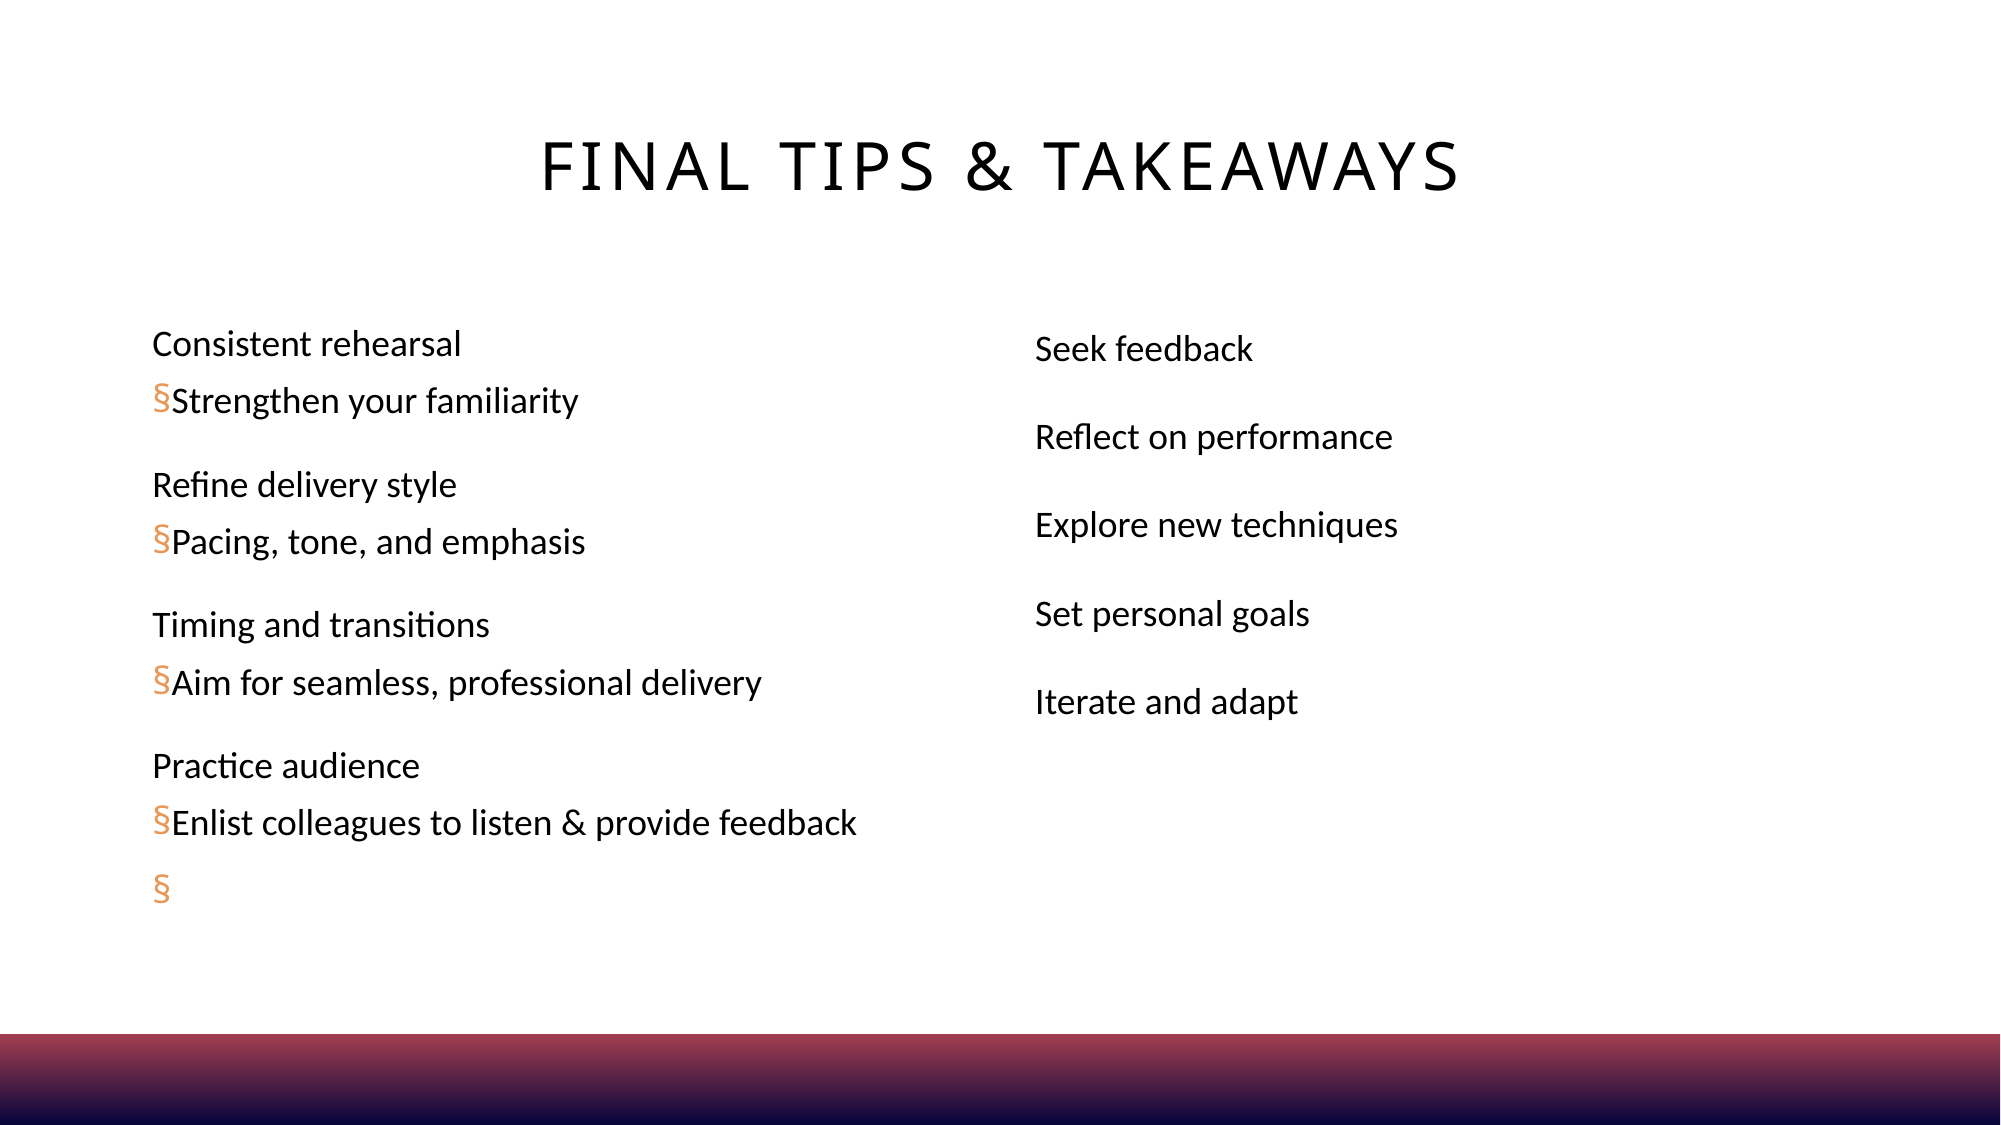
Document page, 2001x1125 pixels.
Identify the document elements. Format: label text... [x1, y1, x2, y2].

text_box [0, 1034, 2000, 1125]
list Seek feedback Reflect on performance Explore new techniques Set personal goals Iterate and adapt [1020, 293, 1863, 969]
title FINAL TIPS & TAKEAWAYS [137, 60, 1863, 278]
list Consistent rehearsal Strengthen your familiarity Refine delivery style Pacing, tone, and emphasis Timing and transitions Aim for seamless, professional delivery Practice audience Enlist colleagues to listen & provide feedback [137, 293, 980, 969]
